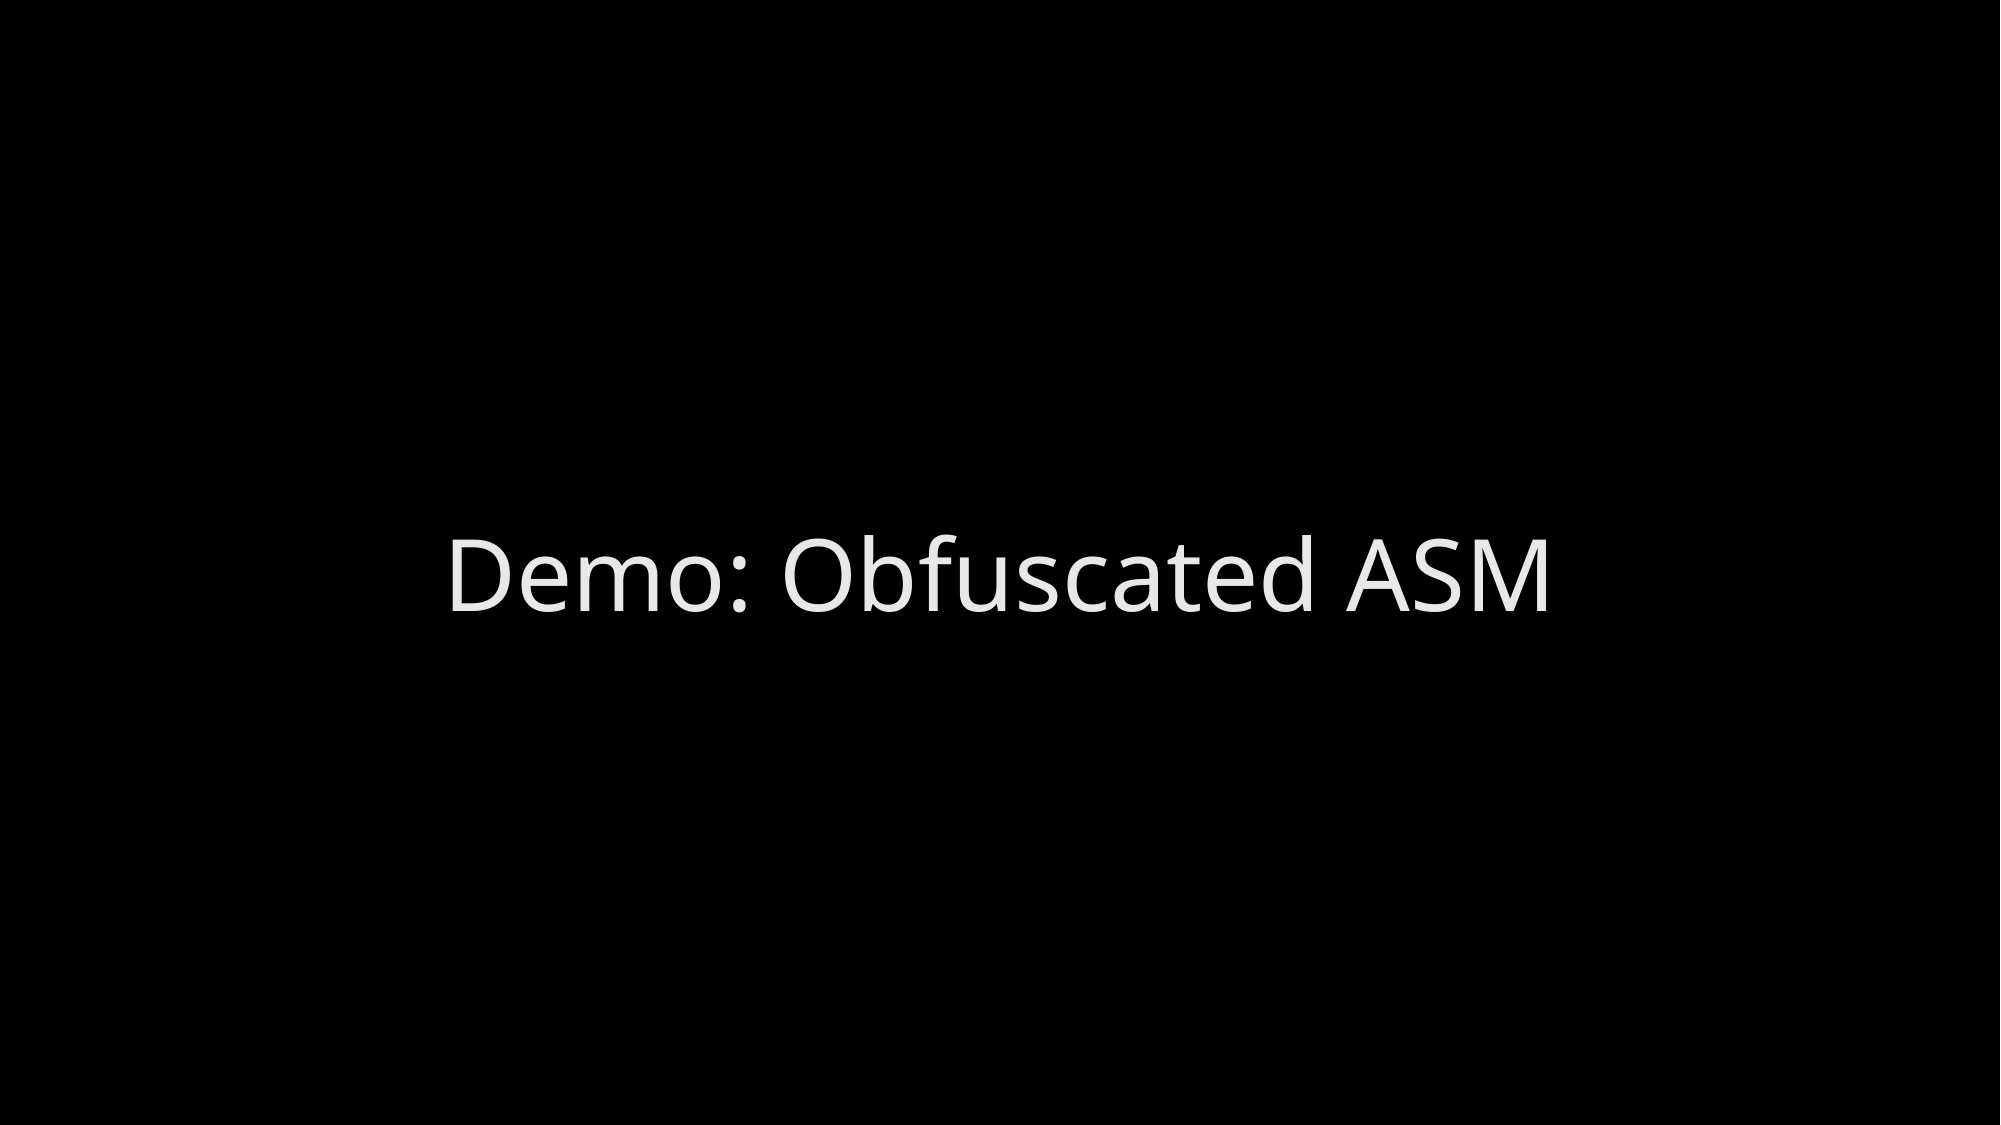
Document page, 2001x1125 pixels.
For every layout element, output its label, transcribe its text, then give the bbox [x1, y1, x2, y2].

text_box Demo: Obfuscated ASM [343, 481, 1657, 644]
